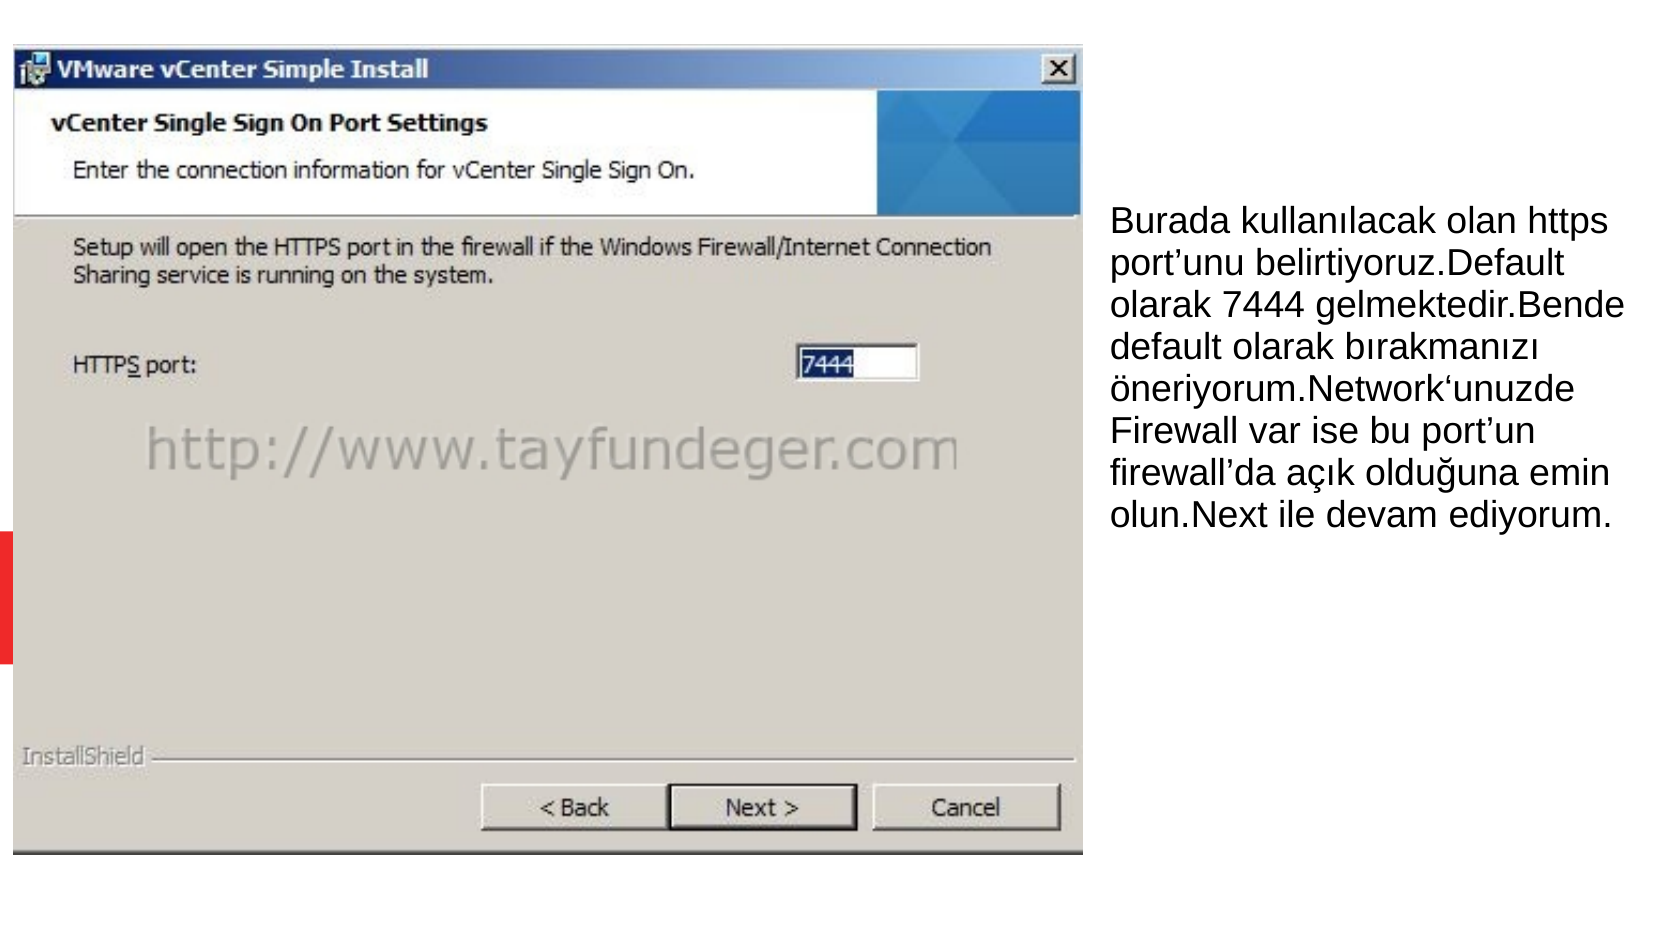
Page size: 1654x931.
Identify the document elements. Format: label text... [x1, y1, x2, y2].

picture [13, 44, 1083, 856]
text_box Burada kullanılacak olan https port’unu belirtiyoruz.Default olarak 7444 gelmektedir.Bende default olarak bırakmanızı öneriyorum.Network‘unuzde Firewall var ise bu port’un firewall’da açık olduğuna emin olun.Next ile devam ediyorum. [1095, 150, 1654, 601]
